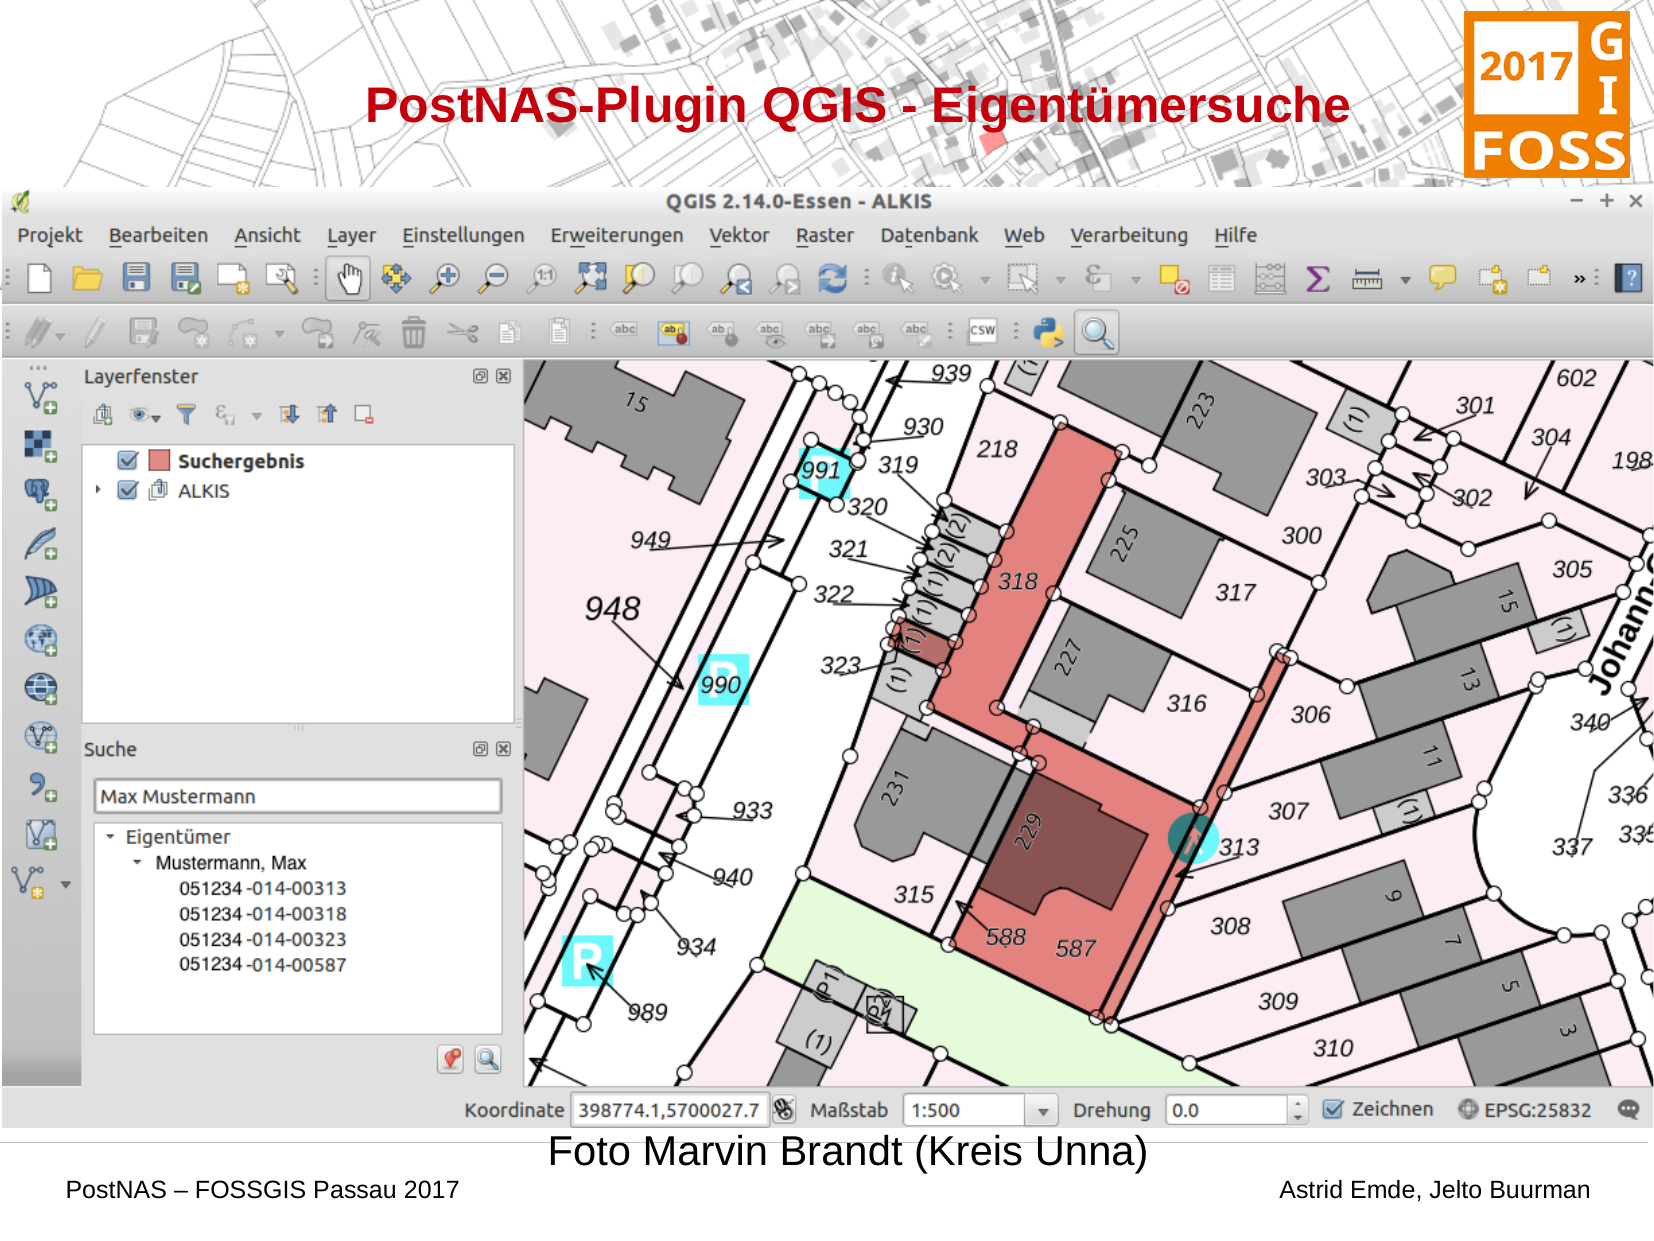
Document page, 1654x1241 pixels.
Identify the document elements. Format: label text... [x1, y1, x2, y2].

picture [1464, 11, 1630, 69]
text_box PostNAS-Plugin QGIS - Eigentümersuche Foto Marvin Brandt (Kreis Unna) [154, 69, 1654, 897]
picture [2, 187, 1654, 1128]
